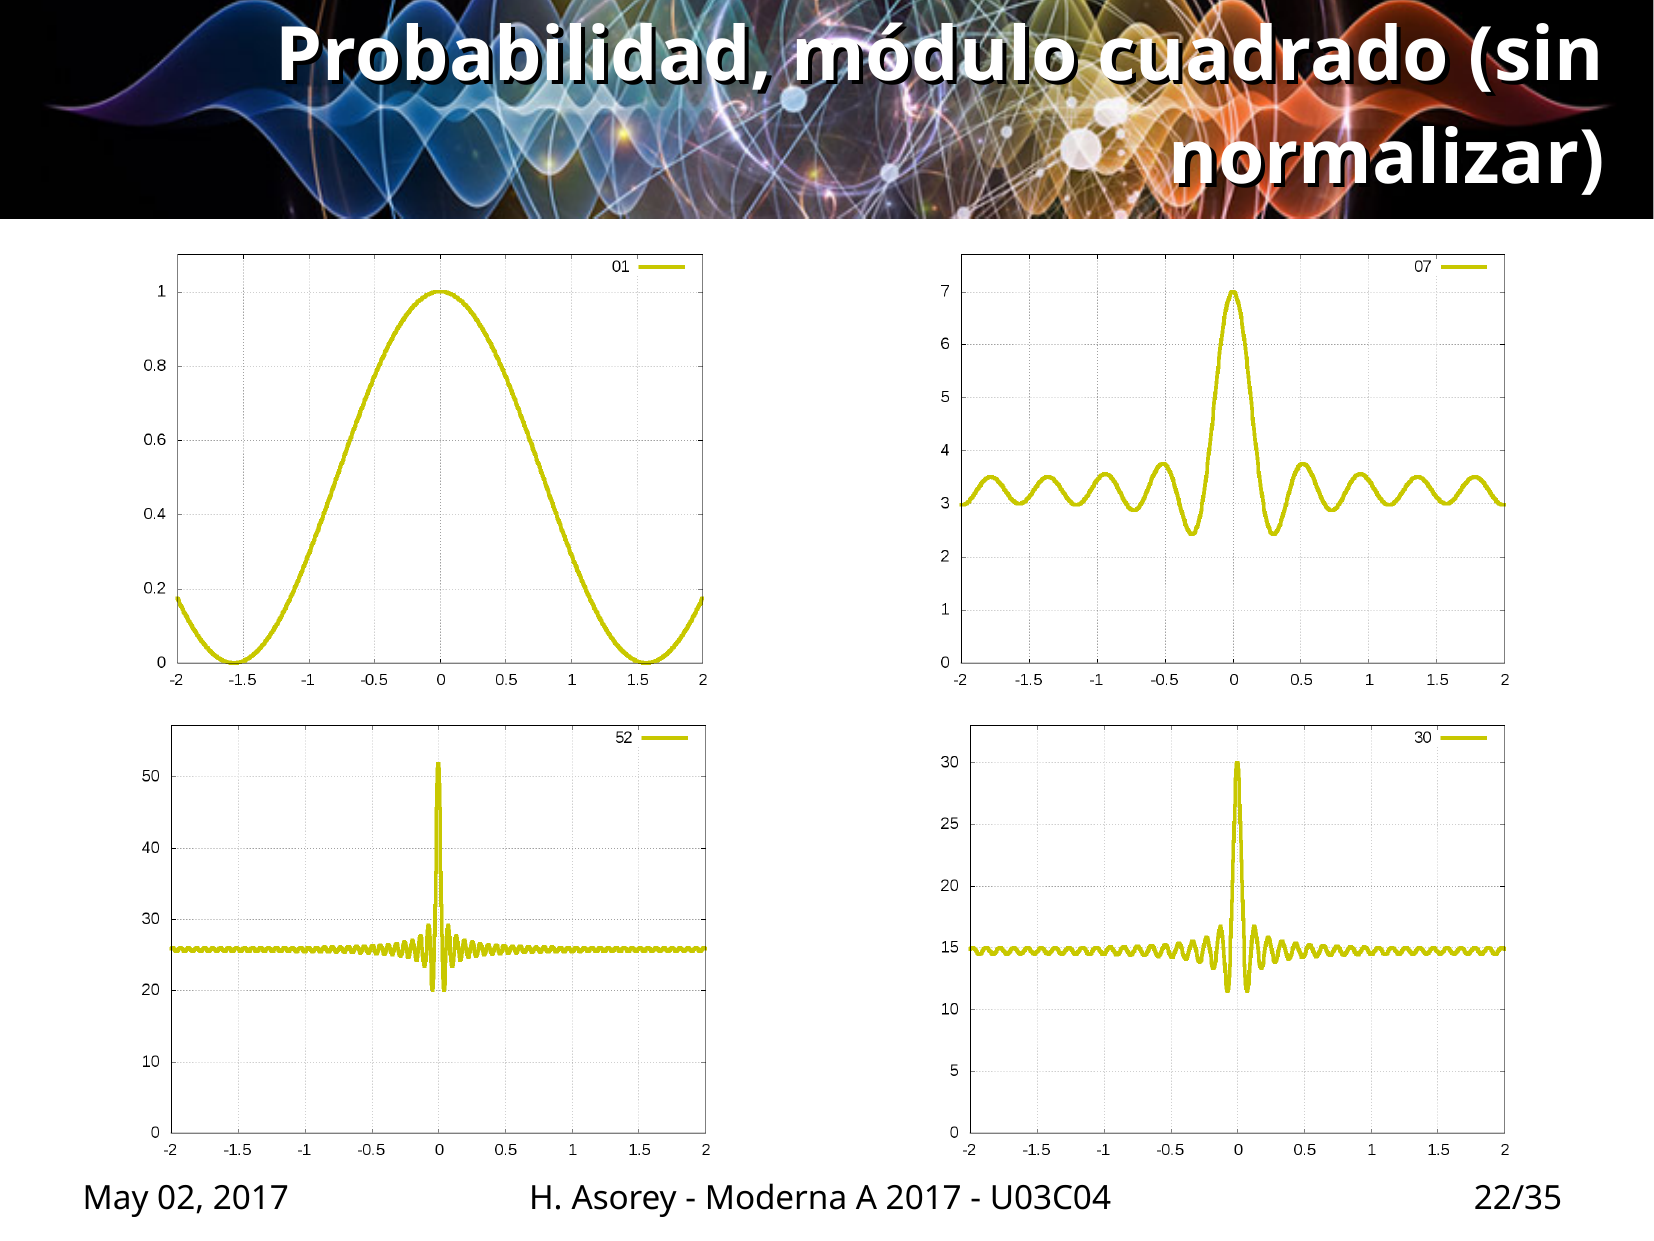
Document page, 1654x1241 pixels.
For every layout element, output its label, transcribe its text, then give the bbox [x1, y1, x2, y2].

picture [144, 254, 707, 685]
picture [0, 0, 1654, 219]
picture [142, 725, 710, 1155]
picture [941, 254, 1509, 685]
picture [941, 725, 1509, 1155]
title Probabilidad, módulo cuadrado (sin normalizar) [45, 15, 1606, 191]
